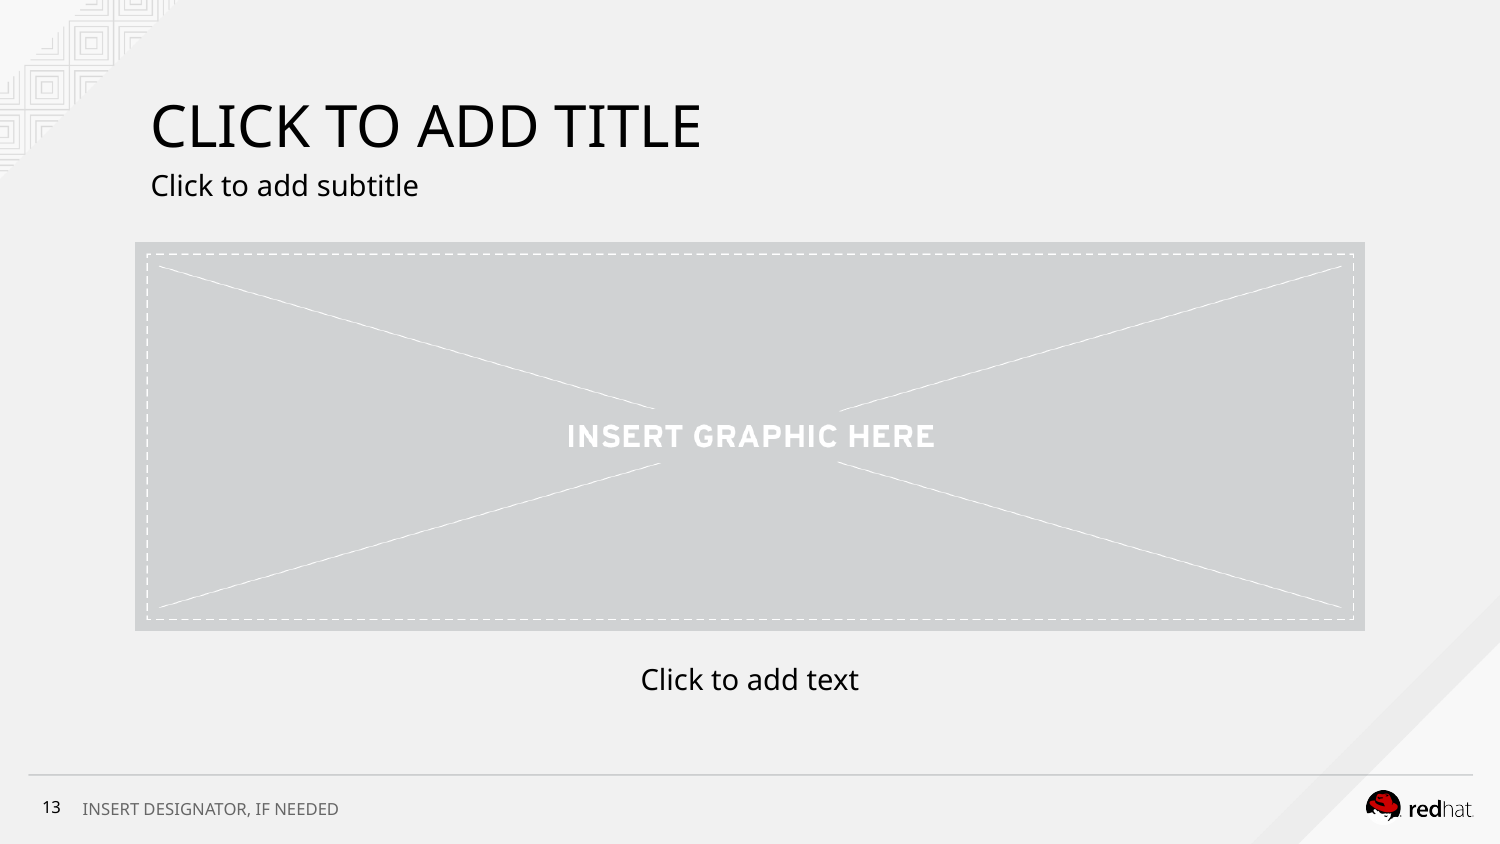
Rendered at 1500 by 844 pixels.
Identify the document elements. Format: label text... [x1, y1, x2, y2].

slide_number <number> [16, 776, 77, 842]
title CLICK TO ADD TITLE [135, 0, 1365, 152]
list Click to add text [135, 641, 1365, 706]
picture [0, 0, 1500, 844]
subtitle Click to add subtitle [135, 152, 1365, 207]
